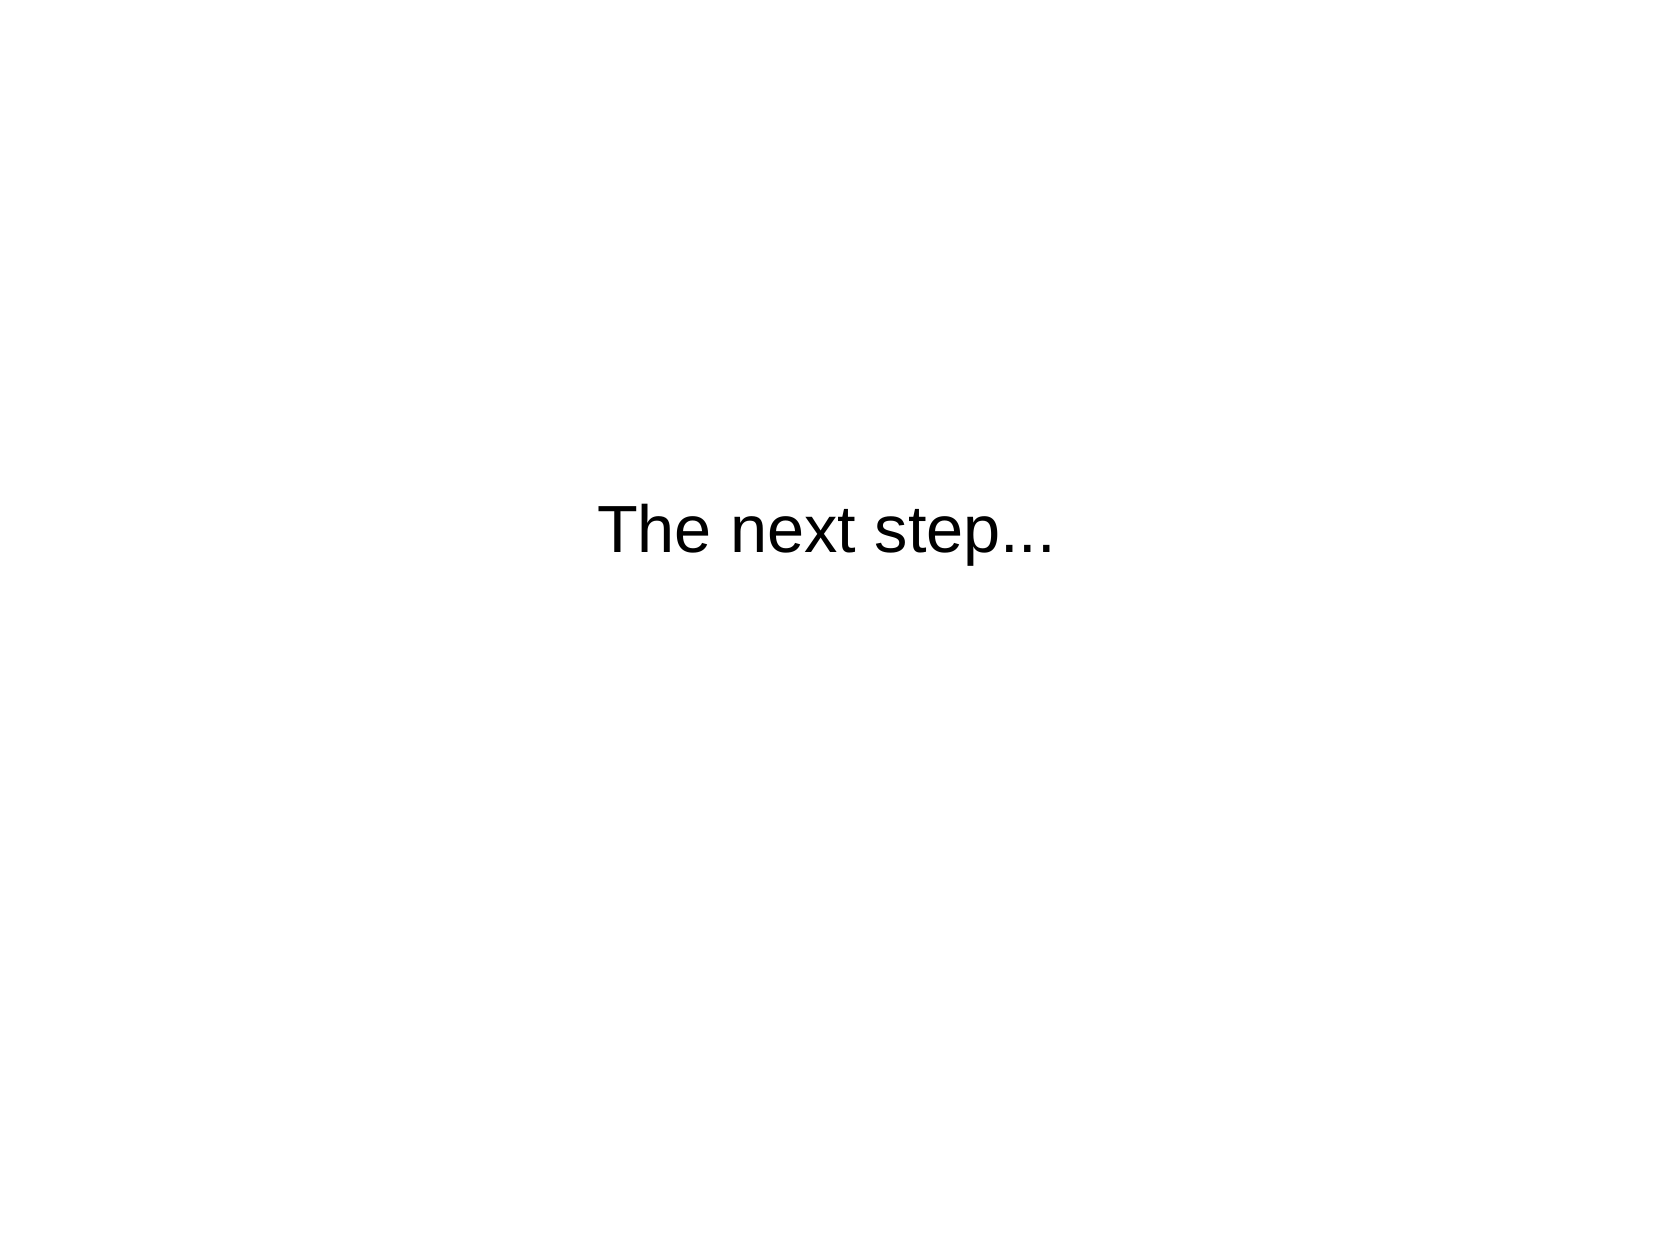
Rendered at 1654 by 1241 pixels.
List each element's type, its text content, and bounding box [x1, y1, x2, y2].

subtitle The next step... [82, 49, 1571, 1010]
